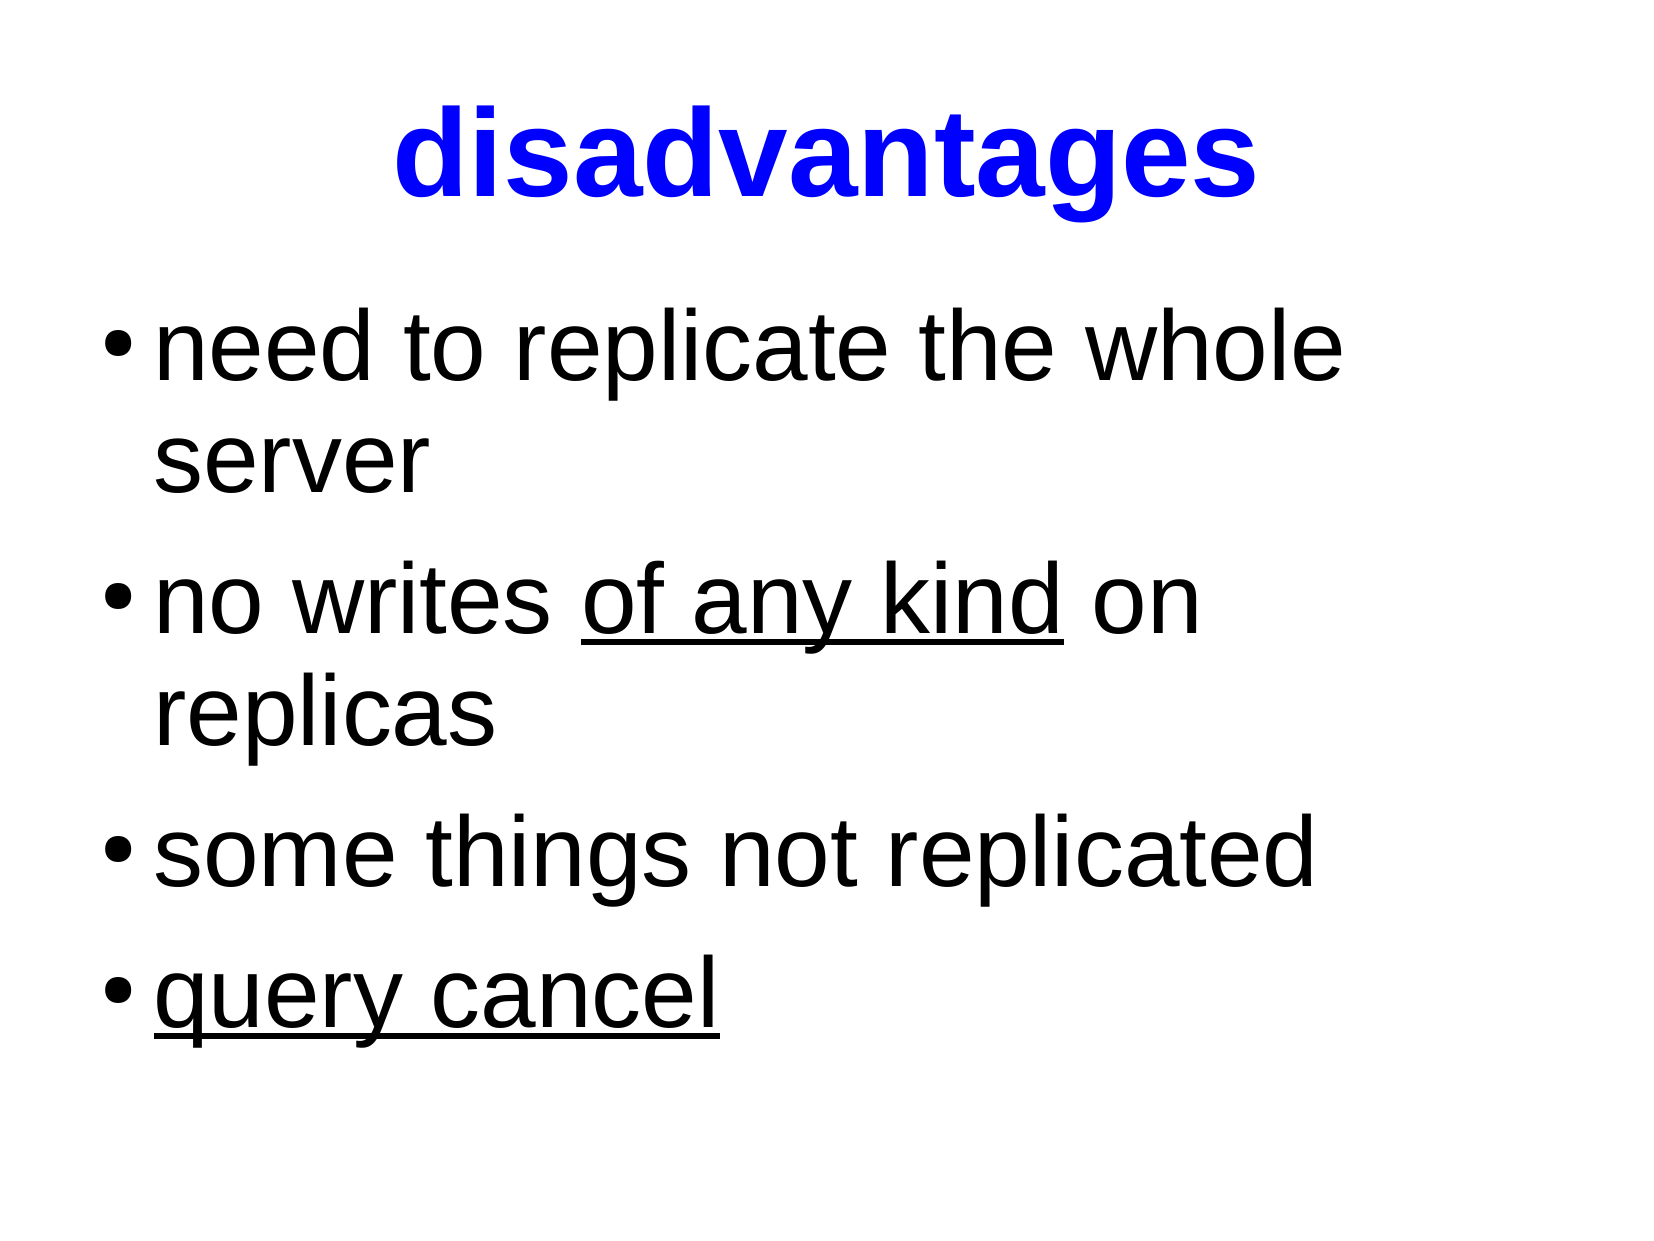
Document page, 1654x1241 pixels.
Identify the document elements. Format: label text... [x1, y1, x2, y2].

title disadvantages [82, 49, 1571, 257]
list need to replicate the whole server no writes of any kind on replicas some things not replicated query cancel [82, 290, 1571, 1109]
